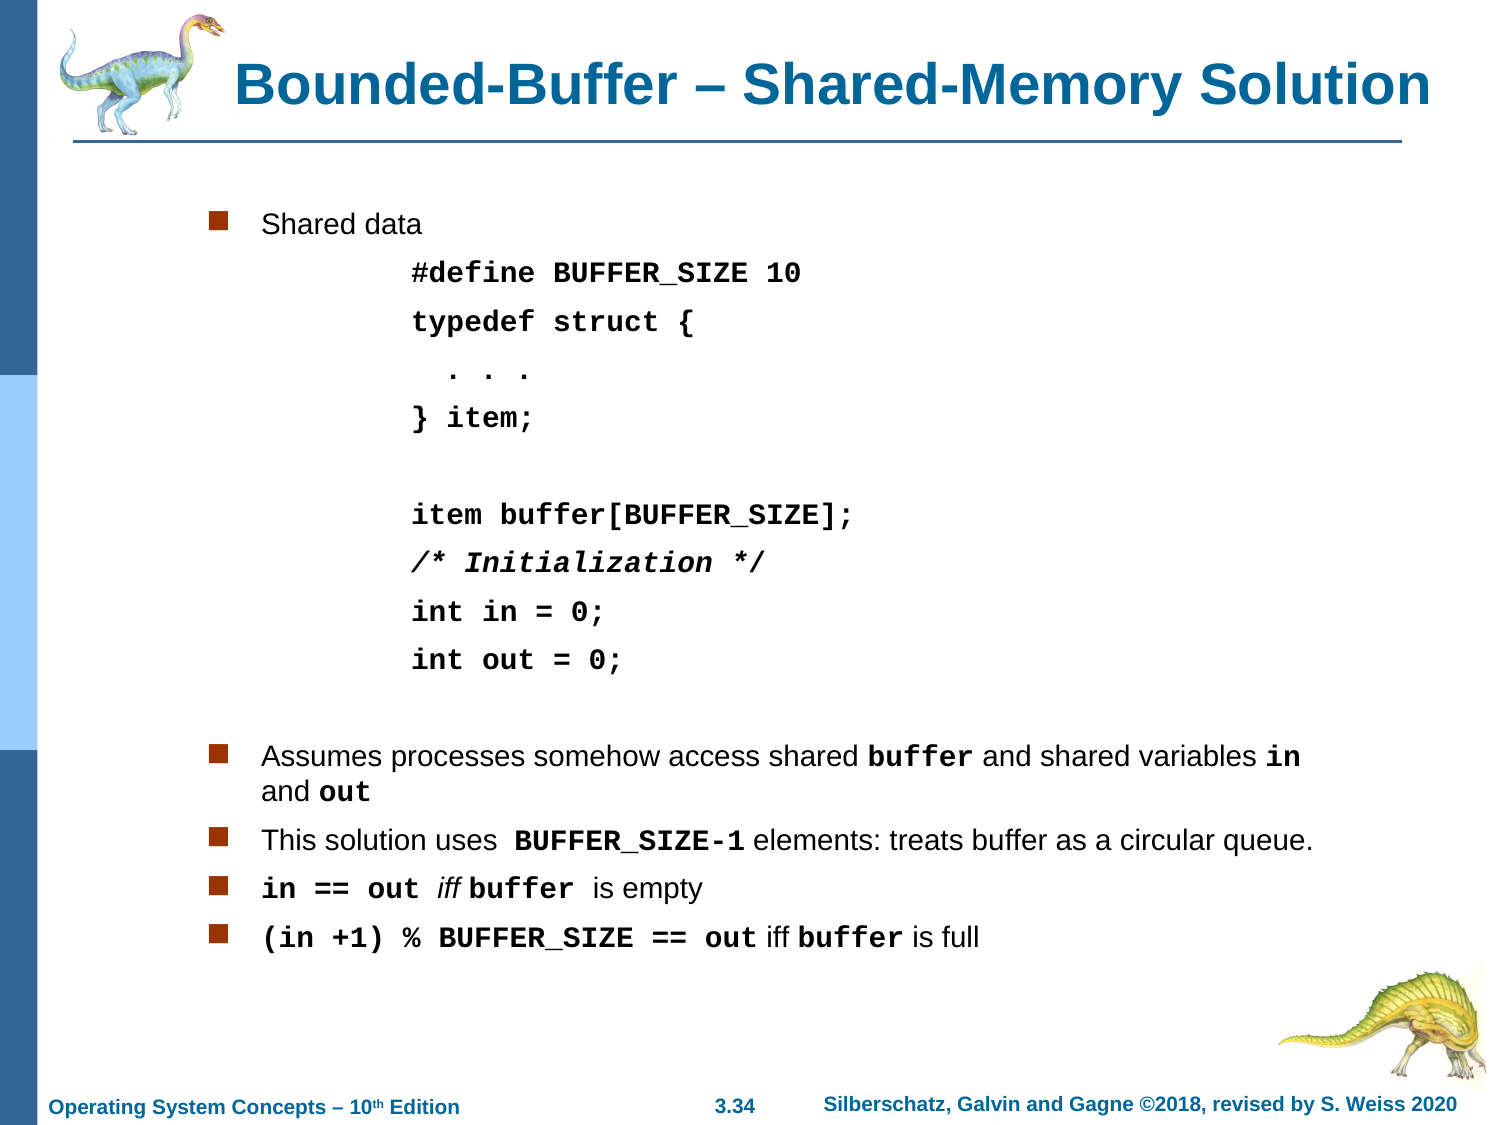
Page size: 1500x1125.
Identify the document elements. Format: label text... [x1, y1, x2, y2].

list Shared data #define BUFFER_SIZE 10 typedef struct { . . . } item; item buffer[BUFFER_SIZE]; /* Initialization */ int in = 0; int out = 0; Assumes processes somehow access shared buffer and shared variables in and out This solution uses BUFFER_SIZE-1 elements: treats buffer as a circular queue. in == out iff buffer is empty (in +1) % BUFFER_SIZE == out iff buffer is full [196, 197, 1366, 969]
title Bounded-Buffer – Shared-Memory Solution [171, 49, 1497, 125]
picture [1140, 1096, 1148, 1101]
picture [46, 0, 243, 149]
picture [1275, 959, 1486, 1090]
